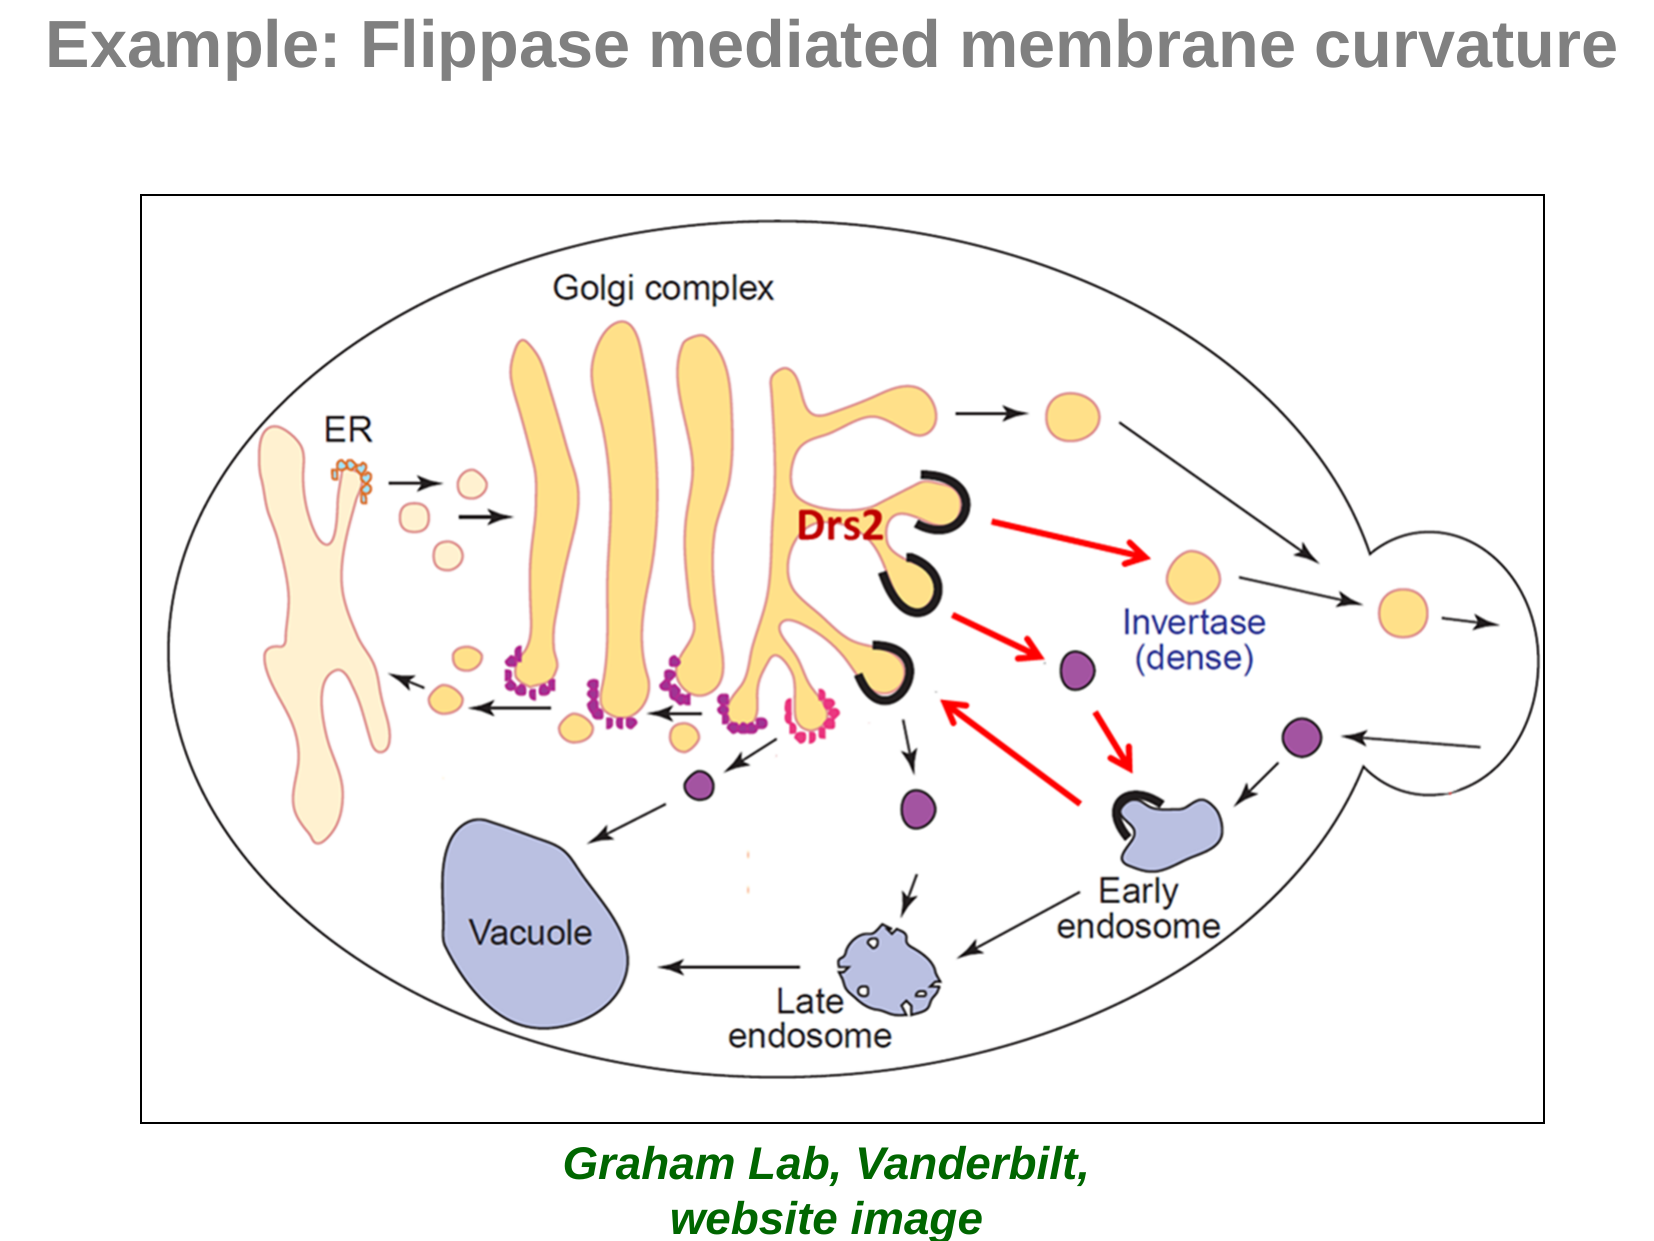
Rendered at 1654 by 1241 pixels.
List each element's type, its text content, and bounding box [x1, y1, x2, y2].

text_box Example: Flippase mediated membrane curvature [0, 0, 1654, 92]
text_box Graham Lab, Vanderbilt, website image [562, 1130, 1091, 1241]
picture [140, 194, 1545, 1124]
